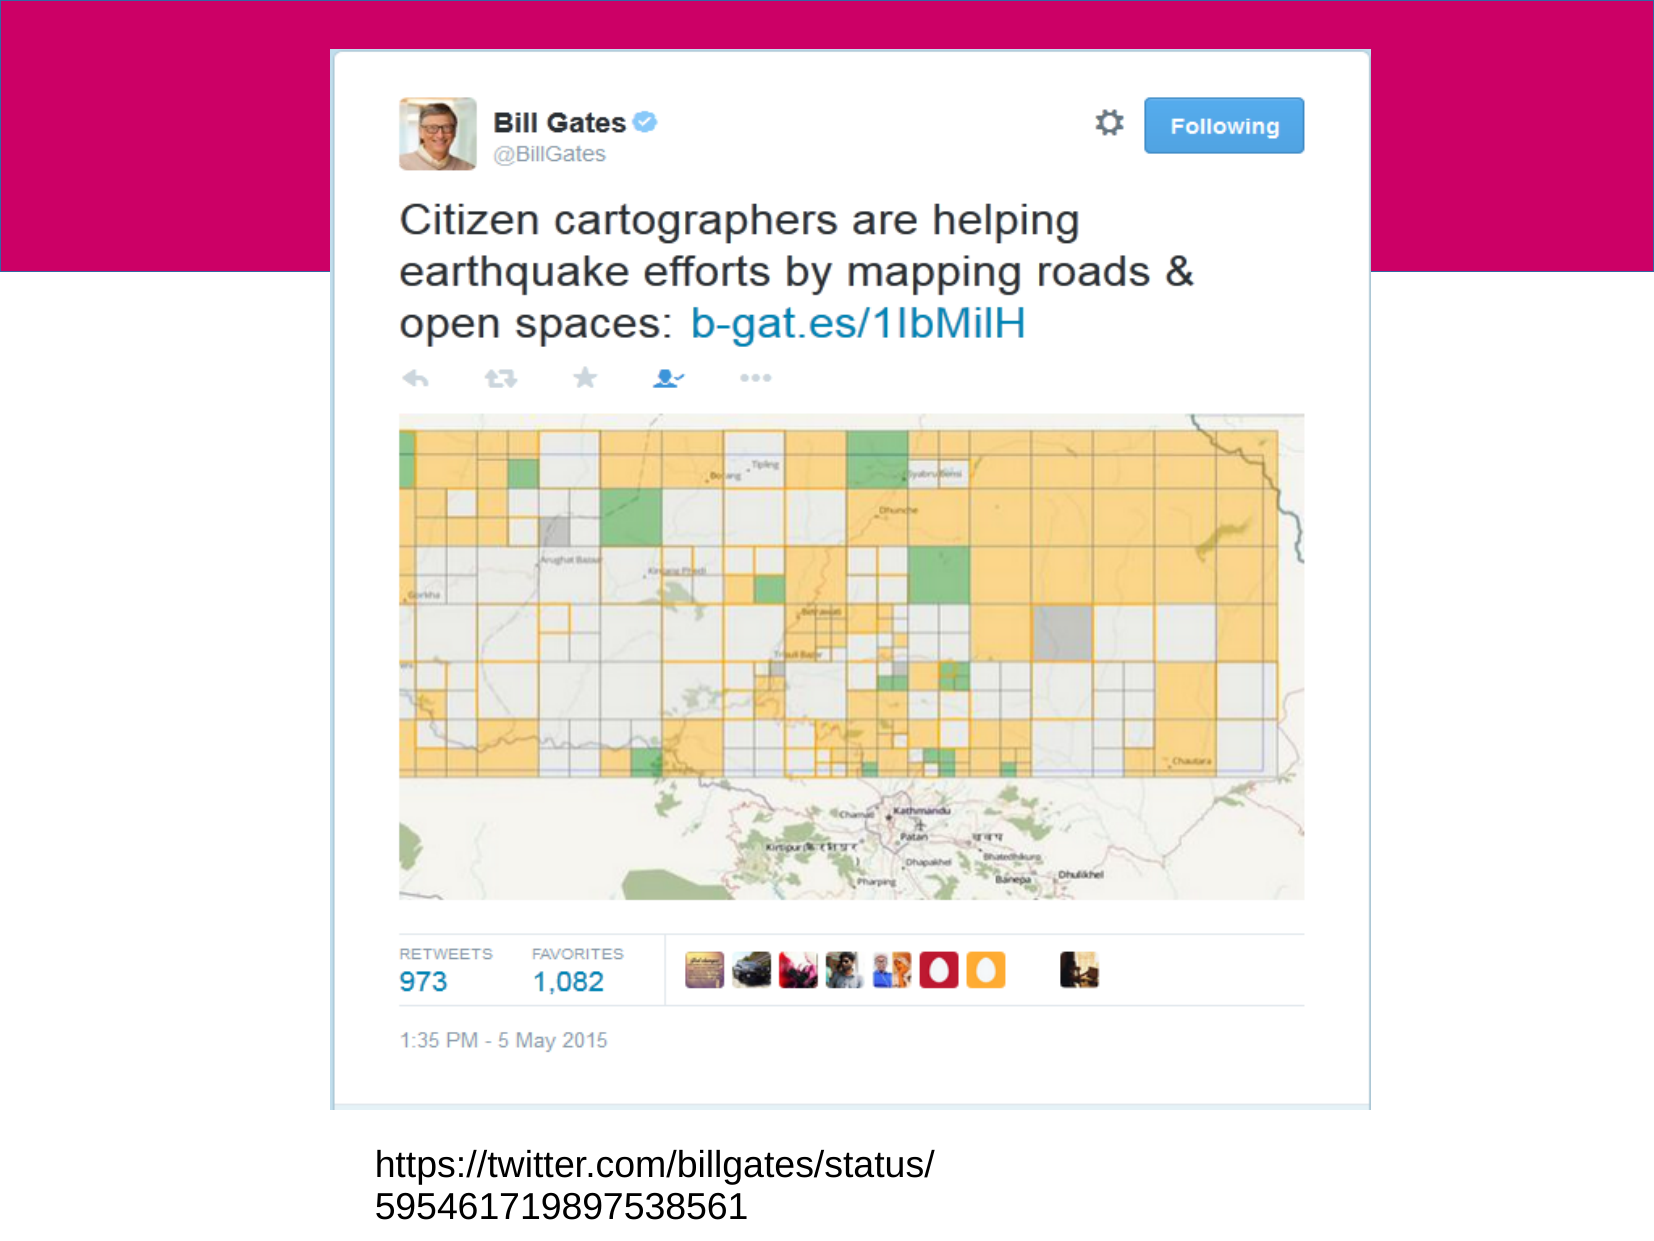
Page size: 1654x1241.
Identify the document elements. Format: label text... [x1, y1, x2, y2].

picture [330, 49, 1371, 1110]
text_box https://twitter.com/billgates/status/595461719897538561 [359, 1135, 1323, 1235]
